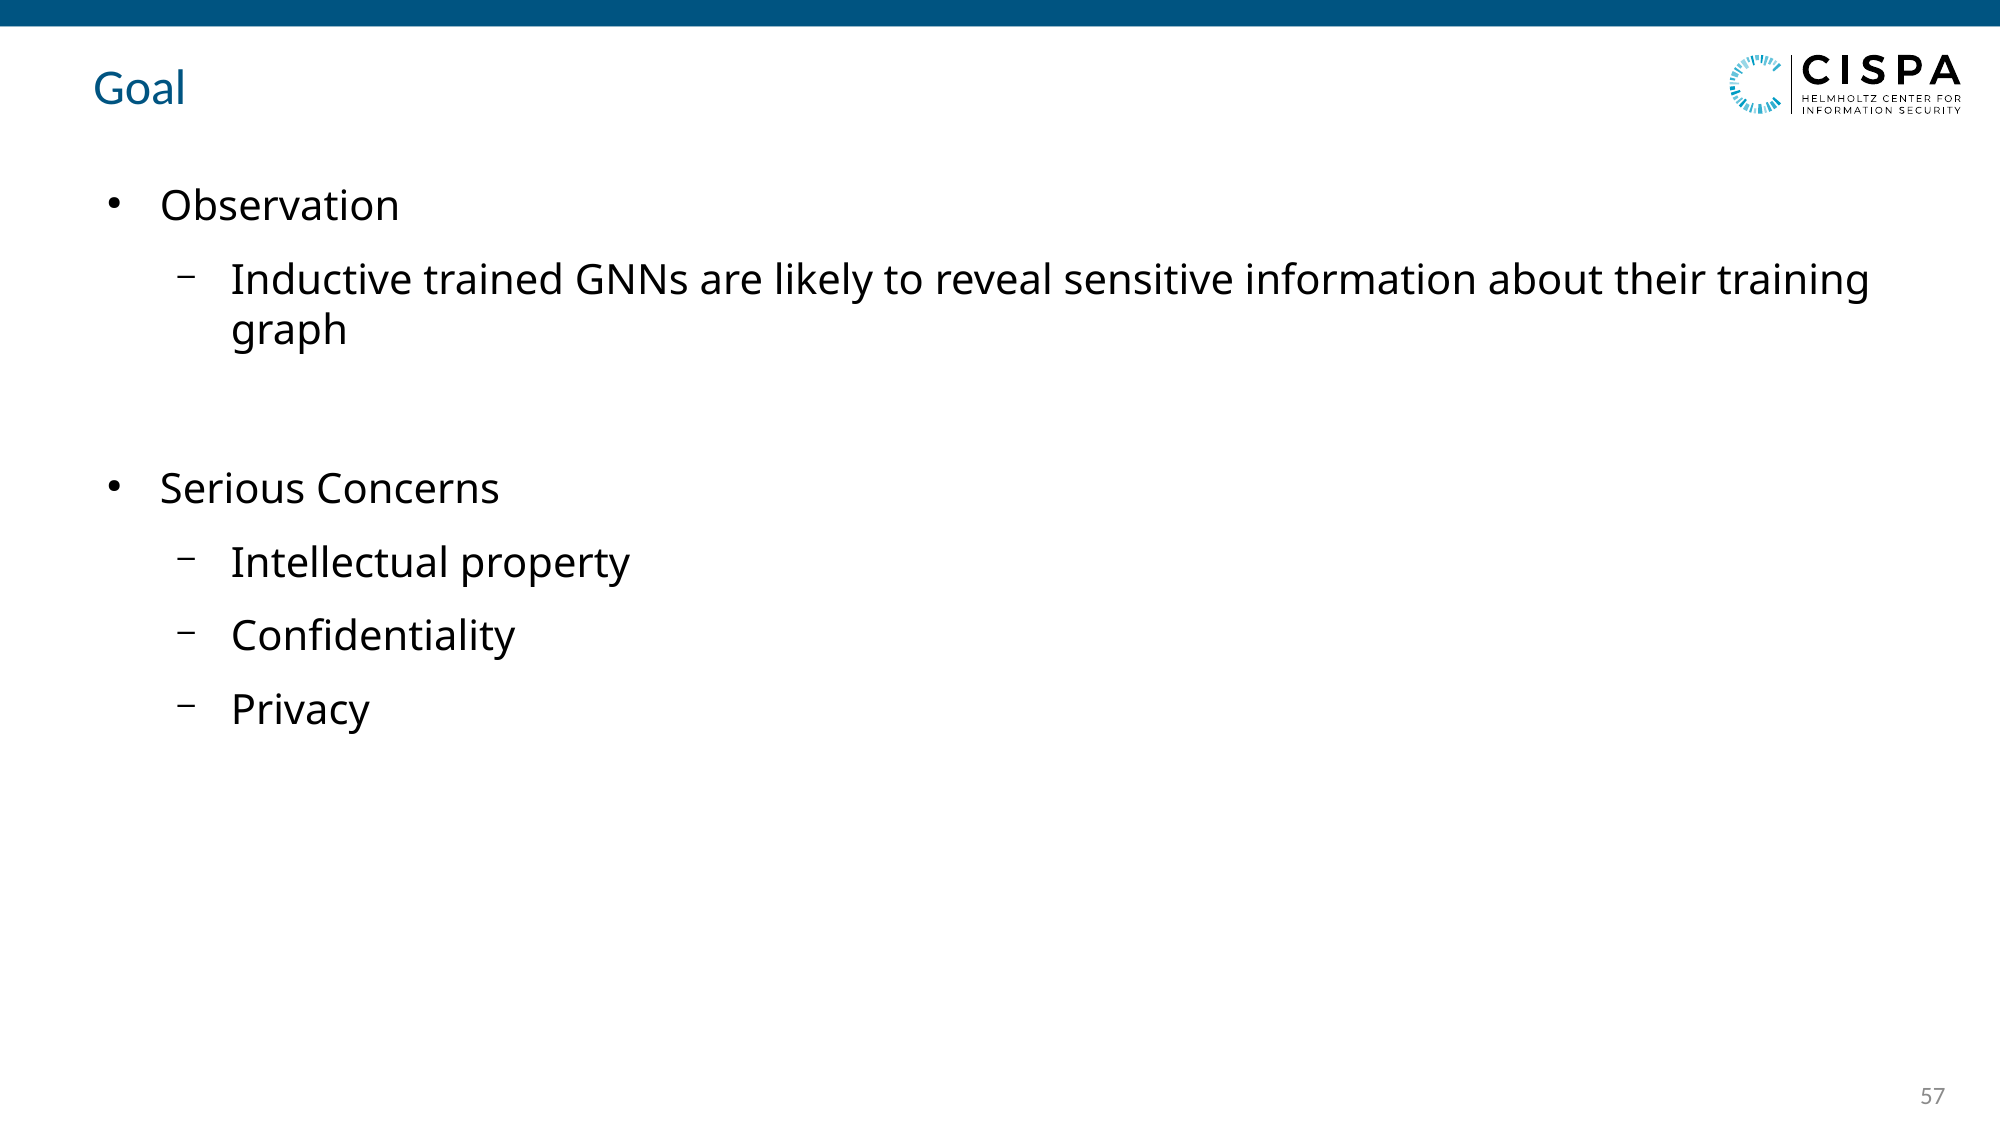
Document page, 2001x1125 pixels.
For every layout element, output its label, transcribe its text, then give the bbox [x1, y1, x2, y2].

slide_number <number> [1870, 1065, 1961, 1125]
title Goal [78, 38, 1699, 131]
list Observation Inductive trained GNNs are likely to reveal sensitive information about their training graph Serious Concerns Intellectual property Confidentiality Privacy [78, 173, 1922, 1027]
